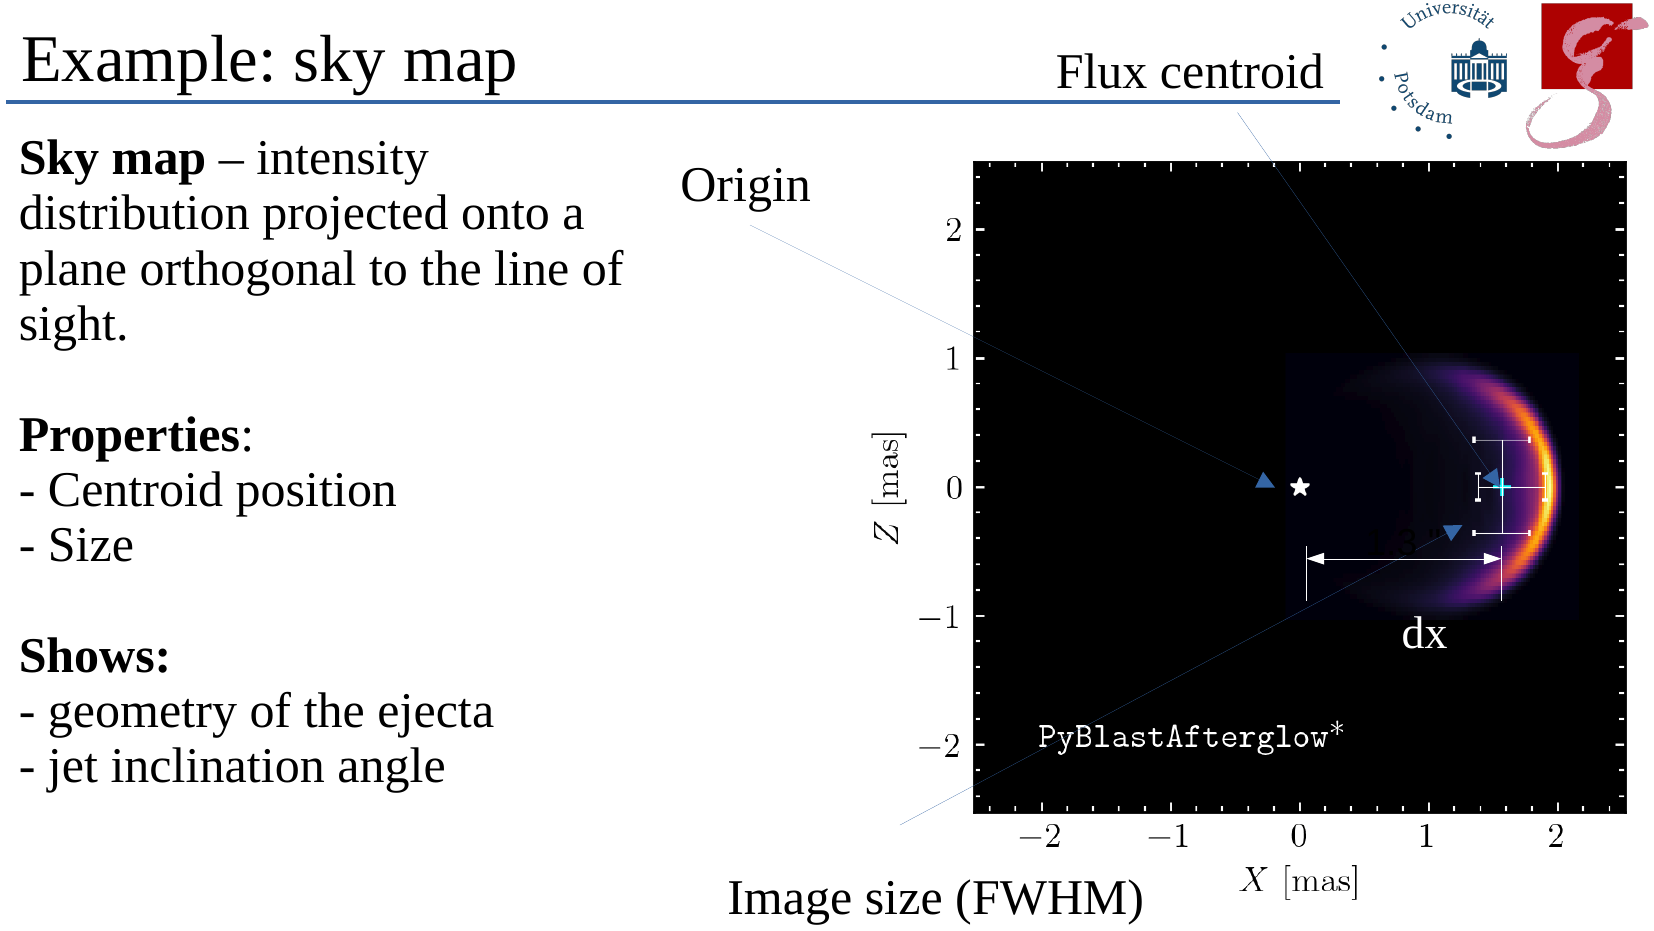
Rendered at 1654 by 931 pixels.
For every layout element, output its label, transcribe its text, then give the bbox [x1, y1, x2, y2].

title Example: sky map [20, 0, 1375, 118]
text_box Origin [665, 150, 826, 215]
text_box Sky map – intensity distribution projected onto a plane orthogonal to the line of sight. Properties: - Centroid position - Size Shows: - geometry of the ejecta - jet inclination angle [4, 122, 676, 790]
picture [862, 0, 1654, 901]
text_box Image size (FWHM) [712, 862, 1160, 928]
text_box dx [1386, 600, 1463, 661]
text_box Flux centroid [1041, 37, 1340, 102]
